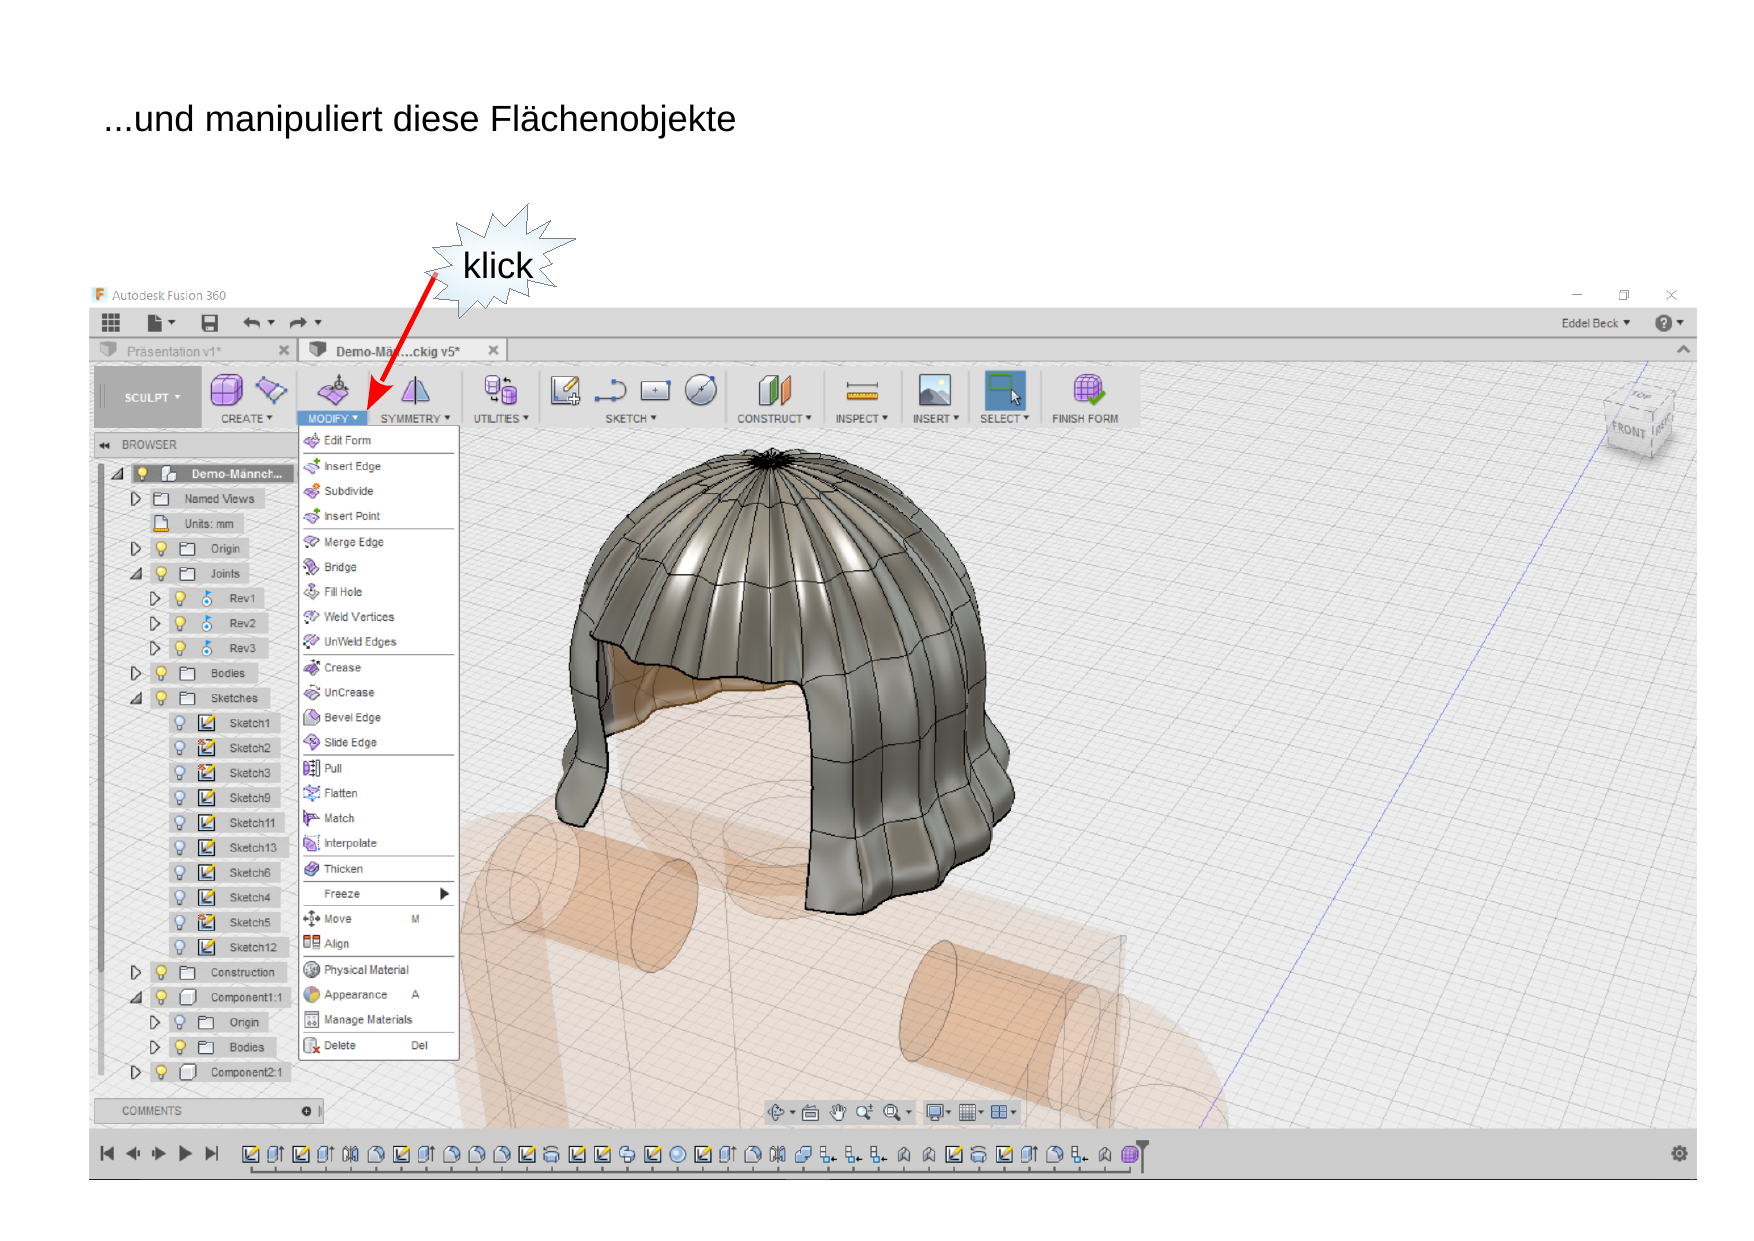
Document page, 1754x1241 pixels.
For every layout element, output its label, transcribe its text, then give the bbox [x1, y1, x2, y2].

picture [89, 283, 1697, 1180]
text_box [456, 203, 551, 237]
text_box klick [448, 237, 553, 294]
text_box [553, 238, 576, 250]
text_box ...und manipuliert diese Flächenobjekte [88, 90, 1156, 147]
text_box [432, 246, 448, 262]
text_box [424, 266, 509, 319]
